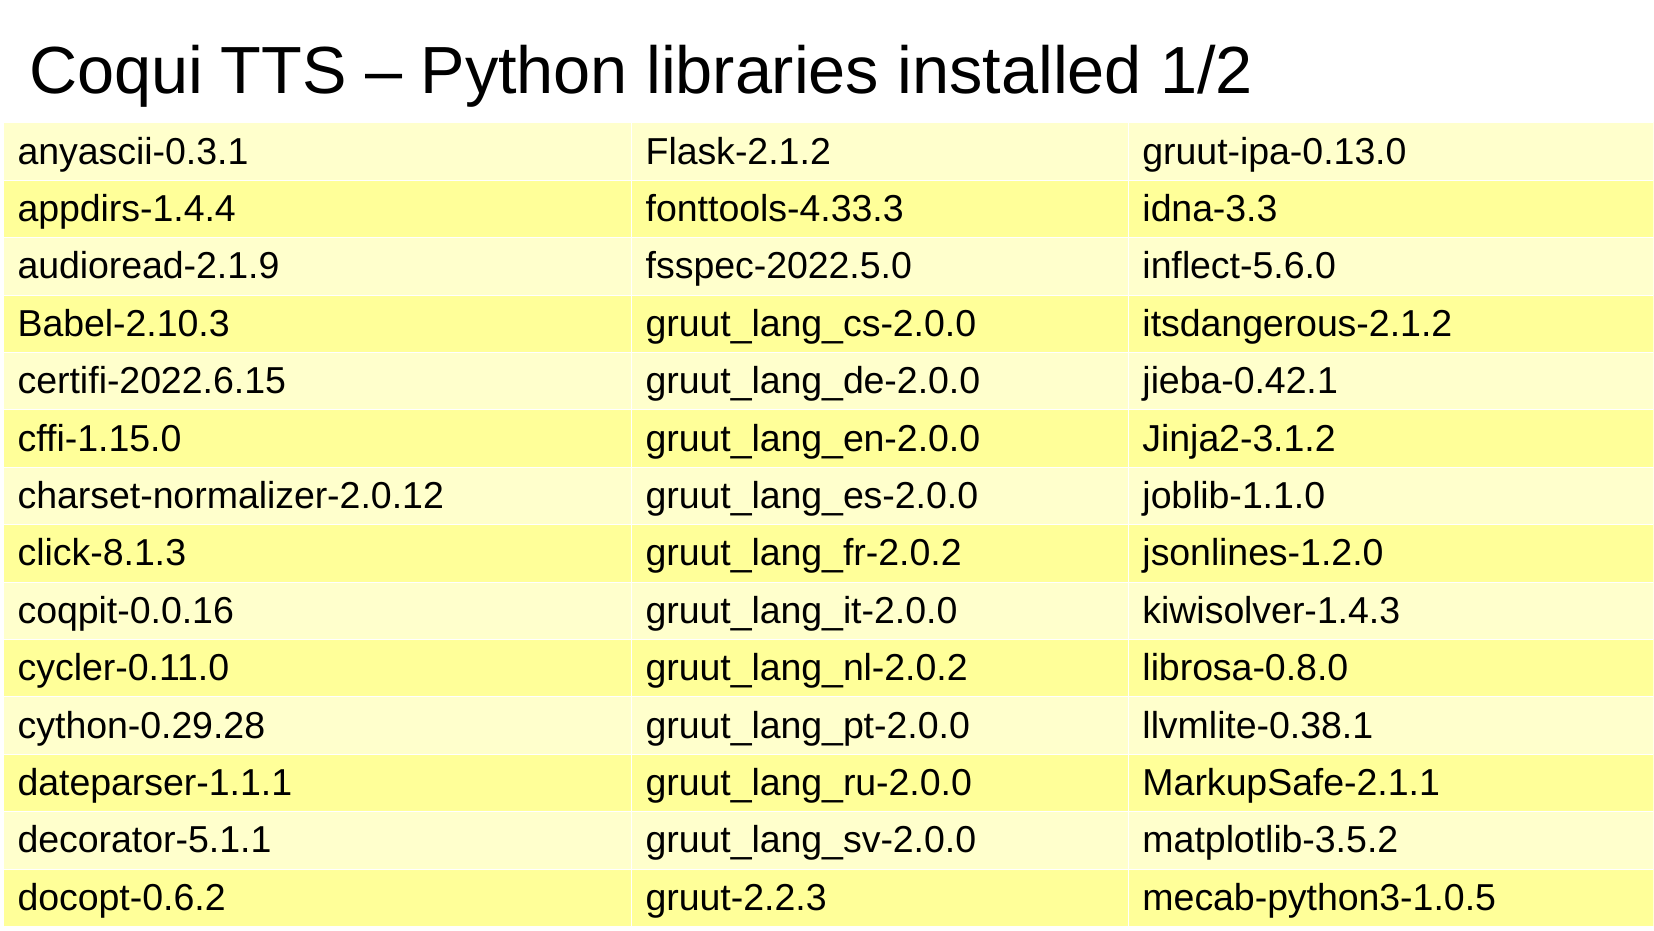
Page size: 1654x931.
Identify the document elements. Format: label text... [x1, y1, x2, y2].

table_cell gruut_lang_fr-2.0.2 [632, 525, 1128, 582]
table_cell matplotlib-3.5.2 [1129, 812, 1654, 869]
table_cell mecab-python3-1.0.5 [1129, 870, 1654, 926]
table_cell charset-normalizer-2.0.12 [4, 468, 631, 524]
table_cell gruut-2.2.3 [632, 870, 1128, 926]
table_cell gruut_lang_cs-2.0.0 [632, 296, 1128, 352]
table_cell gruut_lang_es-2.0.0 [632, 468, 1128, 524]
table_cell librosa-0.8.0 [1129, 640, 1654, 696]
table_cell appdirs-1.4.4 [4, 181, 631, 237]
table_cell dateparser-1.1.1 [4, 755, 631, 811]
table_cell idna-3.3 [1129, 181, 1654, 237]
table_cell gruut_lang_ru-2.0.0 [632, 755, 1128, 811]
table_cell jieba-0.42.1 [1129, 353, 1654, 409]
table_cell coqpit-0.0.16 [4, 583, 631, 639]
table_cell cffi-1.15.0 [4, 410, 631, 467]
table_cell gruut_lang_it-2.0.0 [632, 583, 1128, 639]
table_header Flask-2.1.2 [632, 123, 1128, 180]
table_cell fsspec-2022.5.0 [632, 238, 1128, 295]
table_cell certifi-2022.6.15 [4, 353, 631, 409]
table_cell audioread-2.1.9 [4, 238, 631, 295]
table_cell llvmlite-0.38.1 [1129, 697, 1654, 754]
table_cell docopt-0.6.2 [4, 870, 631, 926]
table_header anyascii-0.3.1 [4, 123, 631, 180]
table_cell jsonlines-1.2.0 [1129, 525, 1654, 582]
table_cell gruut_lang_sv-2.0.0 [632, 812, 1128, 869]
table_cell Jinja2-3.1.2 [1129, 410, 1654, 467]
table_cell fonttools-4.33.3 [632, 181, 1128, 237]
table_cell itsdangerous-2.1.2 [1129, 296, 1654, 352]
table_cell MarkupSafe-2.1.1 [1129, 755, 1654, 811]
table_cell gruut_lang_en-2.0.0 [632, 410, 1128, 467]
table_cell click-8.1.3 [4, 525, 631, 582]
table_cell gruut_lang_nl-2.0.2 [632, 640, 1128, 696]
table_cell gruut_lang_de-2.0.0 [632, 353, 1128, 409]
table_header gruut-ipa-0.13.0 [1129, 123, 1654, 180]
table_cell cycler-0.11.0 [4, 640, 631, 696]
table_cell gruut_lang_pt-2.0.0 [632, 697, 1128, 754]
table_cell cython-0.29.28 [4, 697, 631, 754]
title Coqui TTS – Python libraries installed 1/2 [29, 29, 1518, 111]
table_cell joblib-1.1.0 [1129, 468, 1654, 524]
table_cell inflect-5.6.0 [1129, 238, 1654, 295]
table_cell kiwisolver-1.4.3 [1129, 583, 1654, 639]
table_cell decorator-5.1.1 [4, 812, 631, 869]
table_cell Babel-2.10.3 [4, 296, 631, 352]
